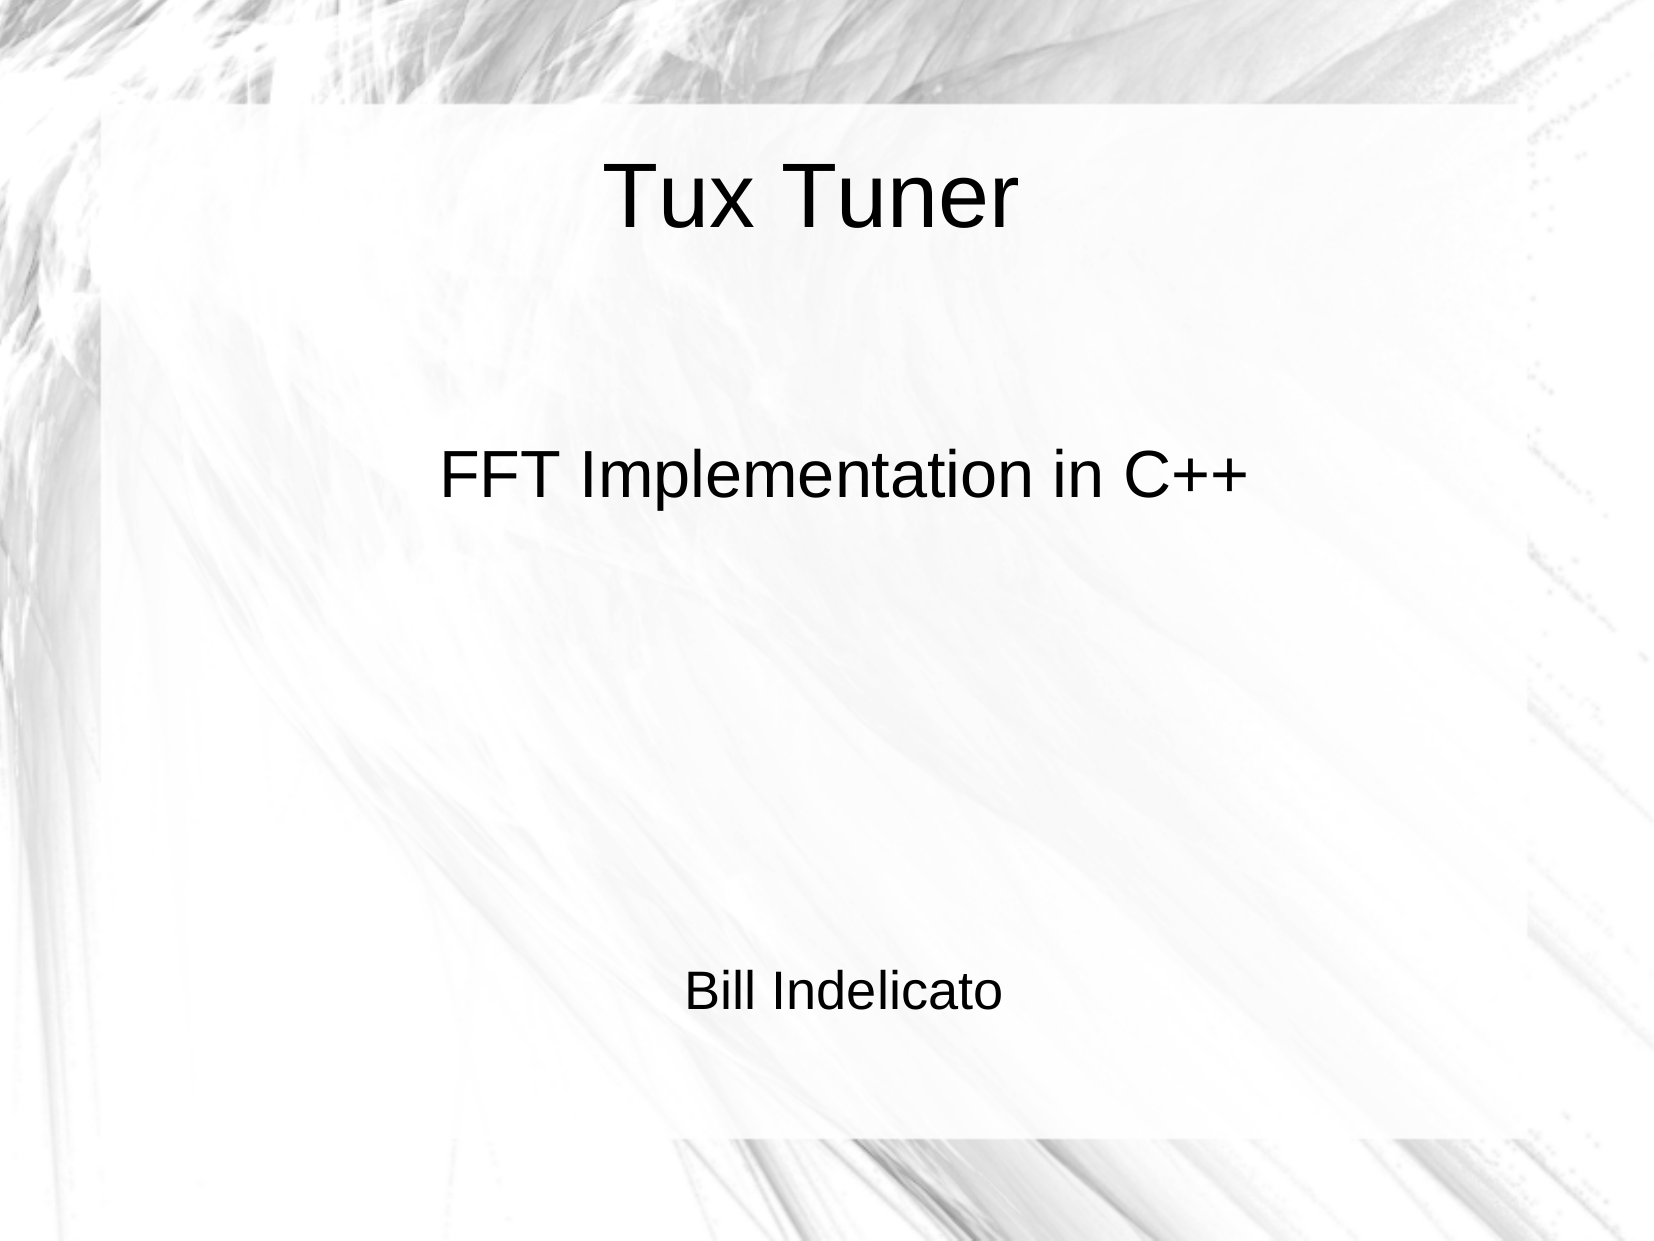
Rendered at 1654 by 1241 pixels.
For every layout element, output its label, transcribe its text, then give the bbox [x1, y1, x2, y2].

title Tux Tuner [118, 112, 1506, 281]
subtitle FFT Implementation in C++ Bill Indelicato [118, 327, 1571, 1131]
picture [0, 0, 1654, 1241]
